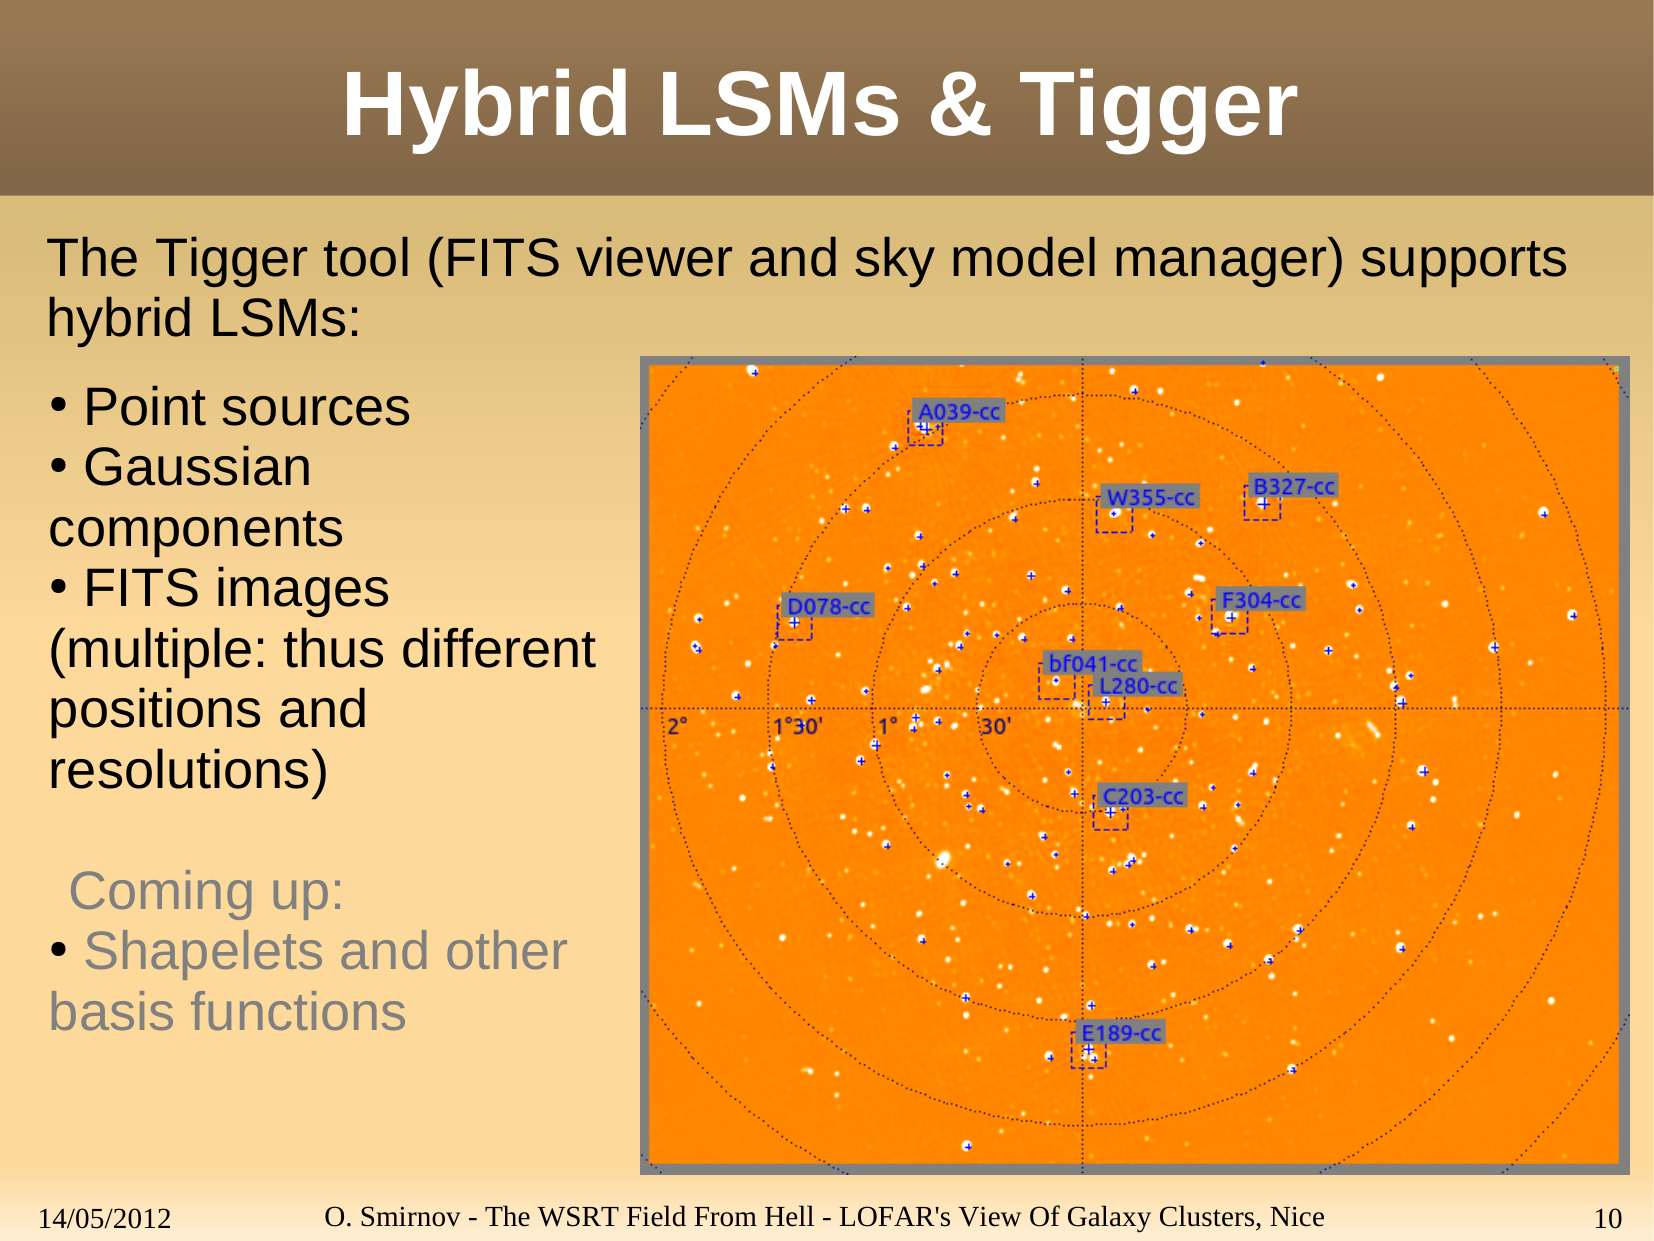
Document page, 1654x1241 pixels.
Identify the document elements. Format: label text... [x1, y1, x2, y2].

text_box The Tigger tool (FITS viewer and sky model manager) supports hybrid LSMs: [31, 219, 1624, 356]
text_box Point sources Gaussian components FITS images (multiple: thus different positions and resolutions) Coming up: Shapelets and other basis functions [34, 368, 621, 1050]
title Hybrid LSMs & Tigger [76, 0, 1565, 208]
picture [0, 0, 1654, 1241]
